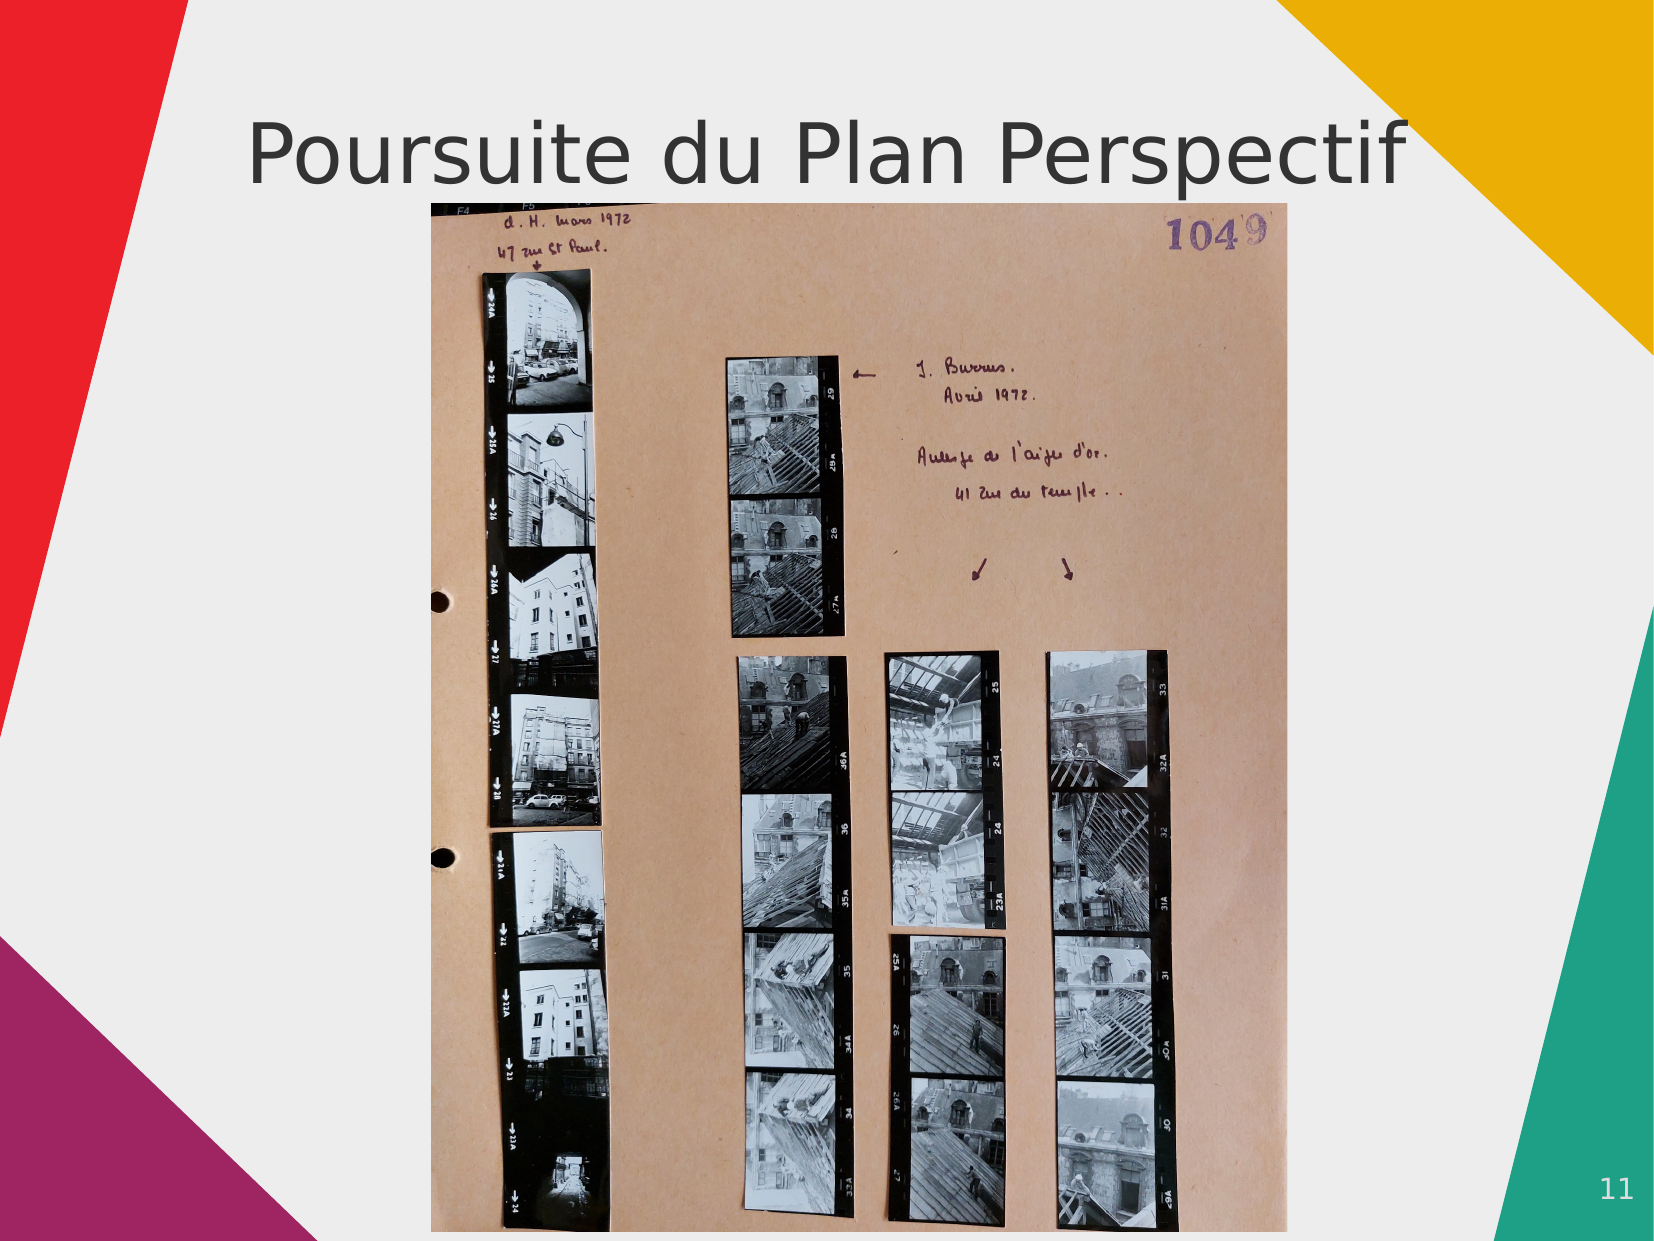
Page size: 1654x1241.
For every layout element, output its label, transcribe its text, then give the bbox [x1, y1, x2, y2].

picture [430, 203, 1288, 1232]
title Poursuite du Plan Perspectif [114, 56, 1539, 253]
